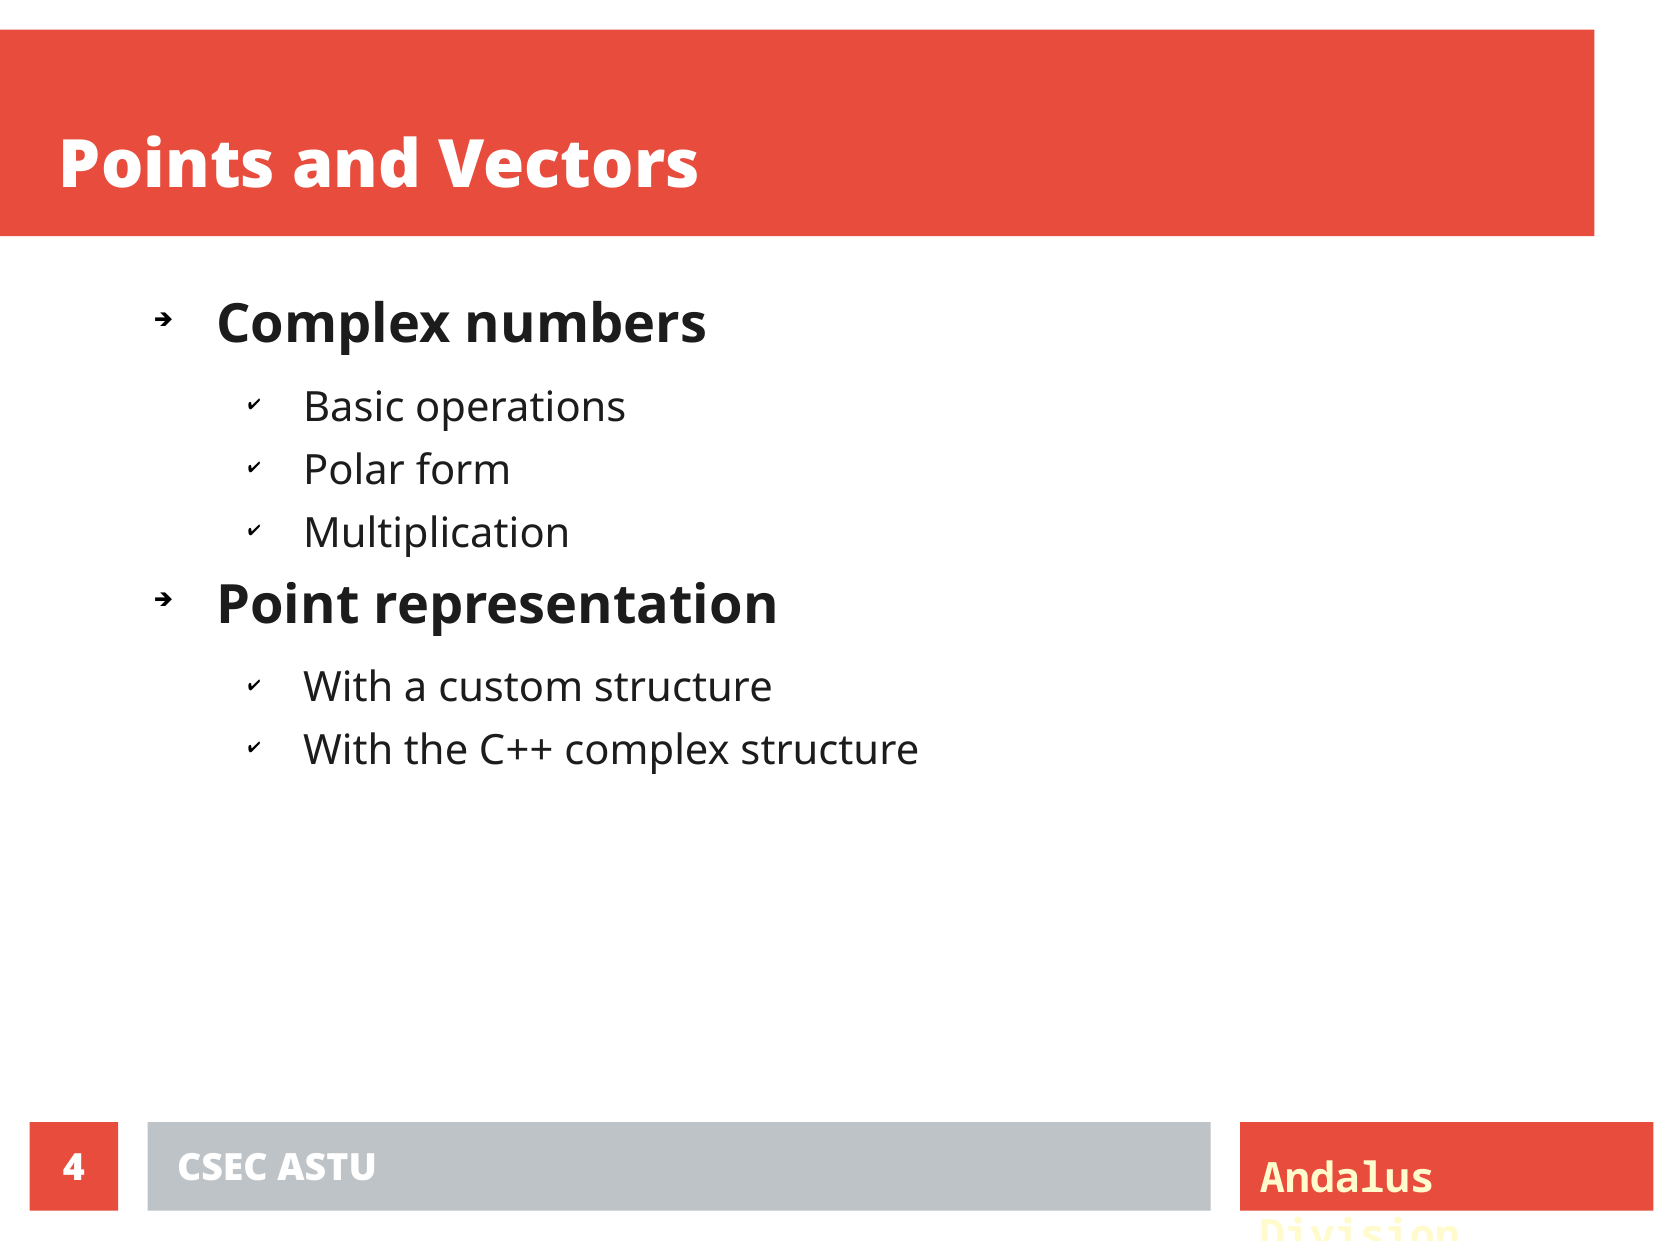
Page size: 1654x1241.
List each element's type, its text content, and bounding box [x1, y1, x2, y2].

text_box Andalus Division [1245, 1140, 1636, 1197]
list Complex numbers Basic operations Polar form Multiplication Point representation With a custom structure With the C++ complex structure [59, 285, 1565, 1093]
title Points and Vectors [59, 59, 1595, 207]
